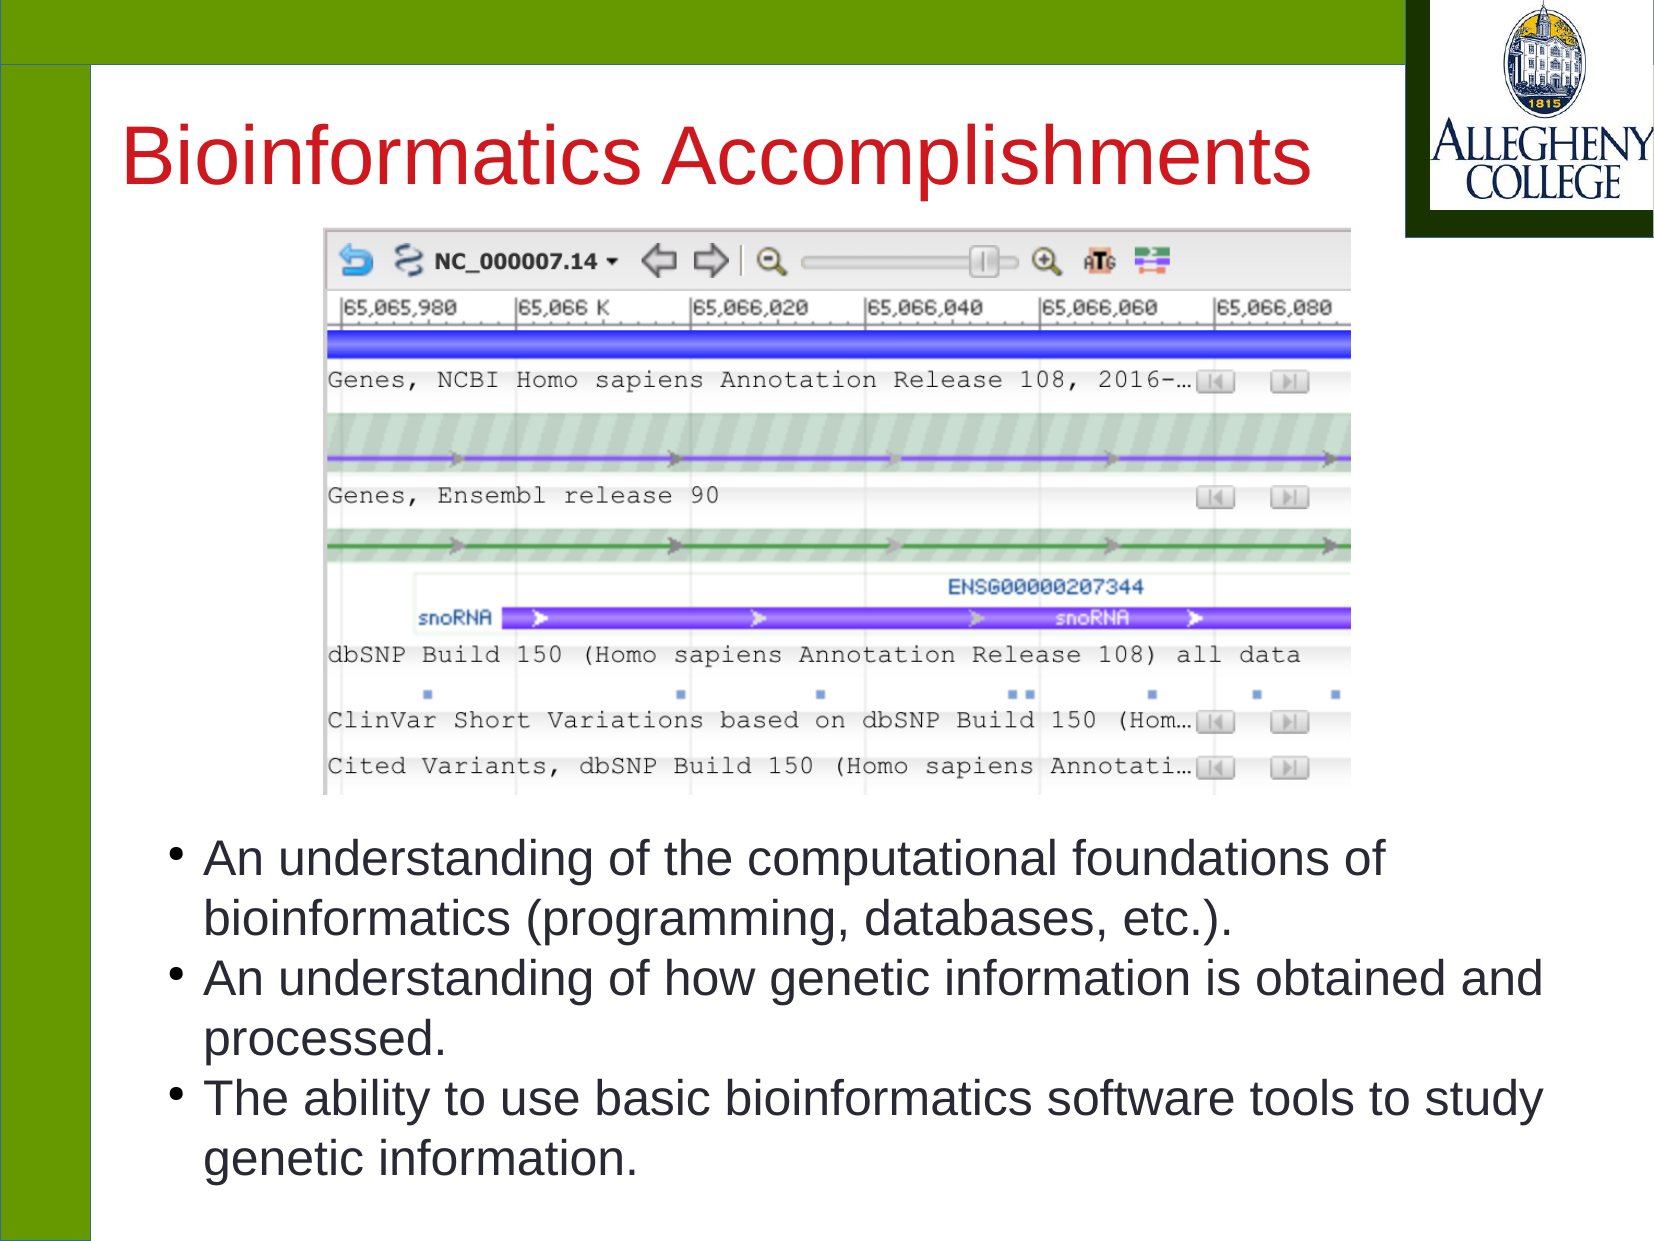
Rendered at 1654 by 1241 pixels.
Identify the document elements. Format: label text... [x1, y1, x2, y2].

text_box [1405, 210, 1654, 238]
picture [323, 219, 1351, 796]
text_box Bioinformatics Accomplishments [105, 69, 1456, 233]
picture [1430, 0, 1654, 210]
text_box [0, 0, 1430, 1241]
text_box An understanding of the computational foundations of bioinformatics (programming, databases, etc.). An understanding of how genetic information is obtained and processed. The ability to use basic bioinformatics software tools to study genetic information. [152, 758, 1638, 1241]
